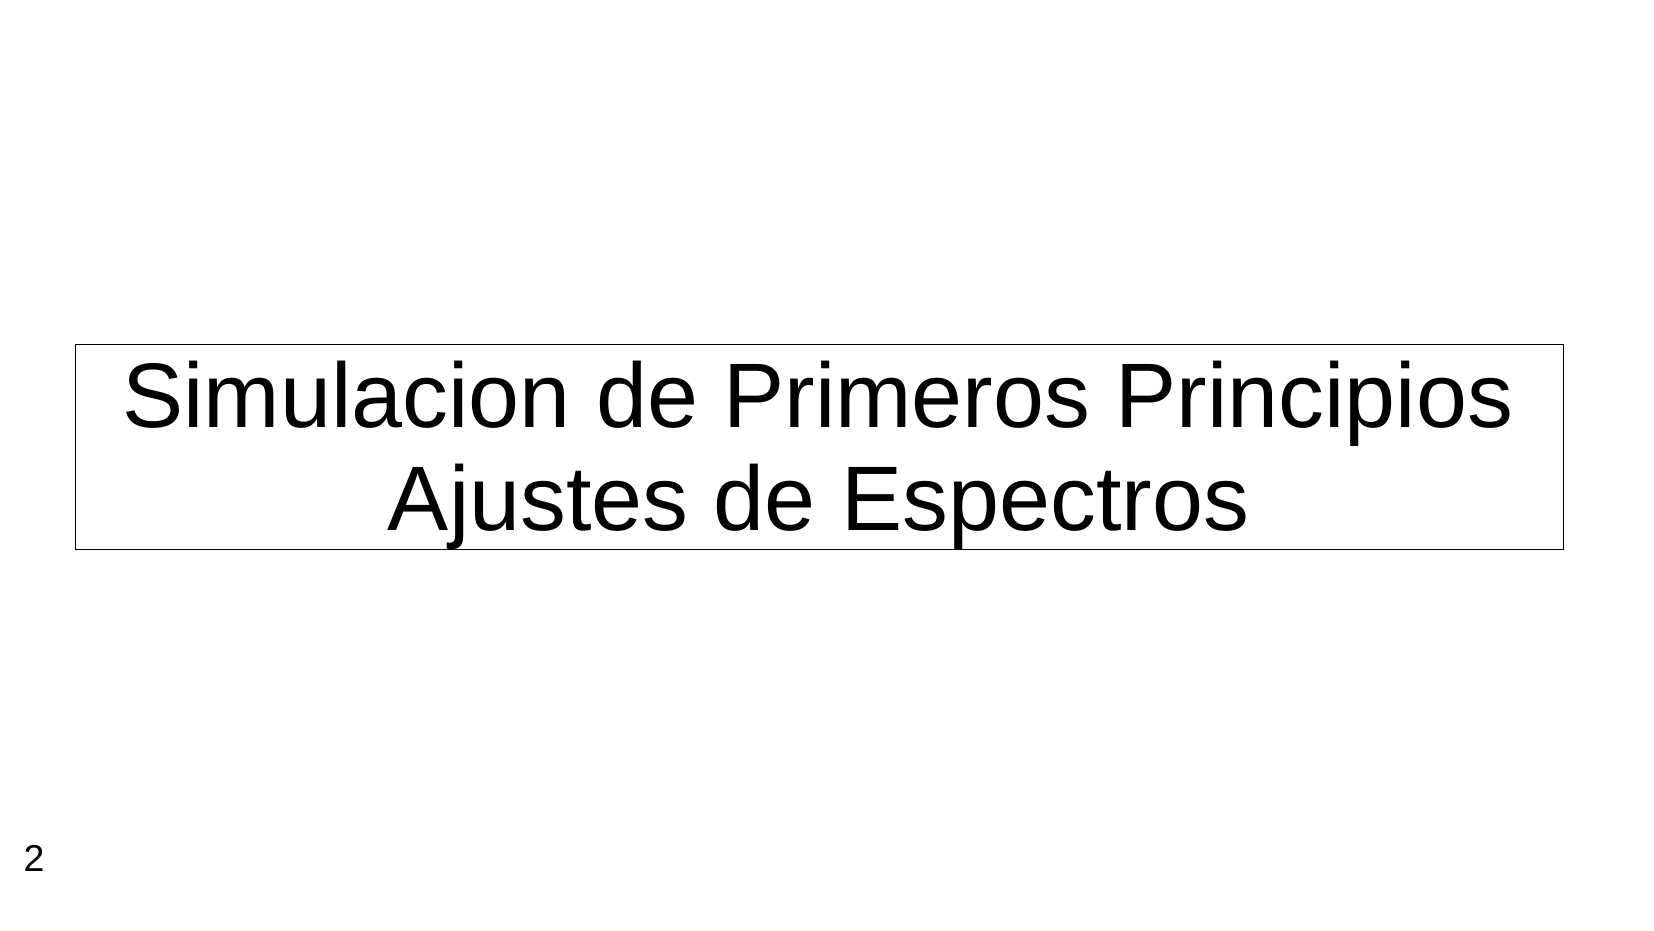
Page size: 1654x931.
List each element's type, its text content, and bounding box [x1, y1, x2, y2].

text_box <number> [8, 829, 638, 901]
title Simulacion de Primeros Principios Ajustes de Espectros [75, 344, 1564, 550]
